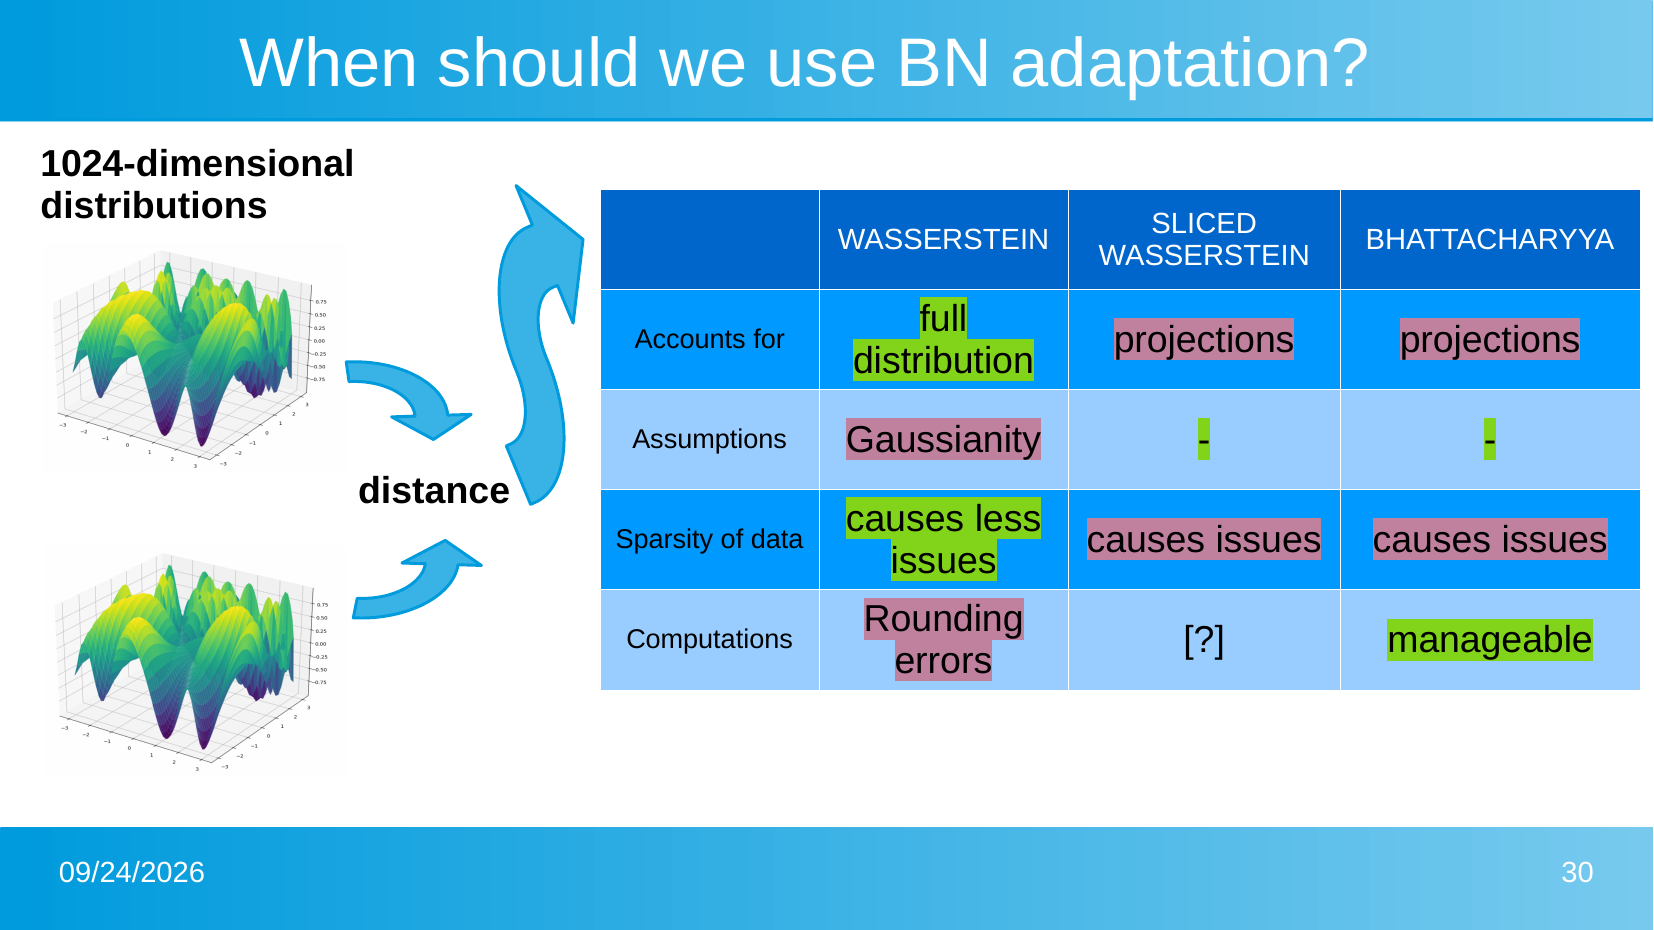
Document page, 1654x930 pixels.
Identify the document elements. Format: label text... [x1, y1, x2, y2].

picture [43, 243, 346, 472]
table_cell Rounding errors [820, 590, 1068, 690]
table_header [601, 190, 819, 289]
picture [45, 546, 347, 776]
text_box 1024-dimensional distributions [25, 134, 383, 234]
title When should we use BN adaptation? [37, 23, 1573, 102]
table_cell projections [1341, 290, 1640, 389]
text_box [353, 540, 482, 619]
text_box [346, 361, 472, 440]
table_cell Gaussianity [820, 390, 1068, 489]
table_cell manageable [1341, 590, 1640, 690]
text_box distance [343, 462, 526, 520]
table_cell causes issues [1069, 490, 1340, 589]
text_box [499, 185, 584, 505]
table_cell causes less issues [820, 490, 1068, 589]
table_header SLICED WASSERSTEIN [1069, 190, 1340, 289]
table_cell - [1069, 390, 1340, 489]
table_cell - [1341, 390, 1640, 489]
table_cell full distribution [820, 290, 1068, 389]
table_cell Assumptions [601, 390, 819, 489]
table_cell Computations [601, 590, 819, 690]
table_header BHATTACHARYYA [1341, 190, 1640, 289]
table_cell [?] [1069, 590, 1340, 690]
table_header WASSERSTEIN [820, 190, 1068, 289]
table_cell Sparsity of data [601, 490, 819, 589]
table_cell projections [1069, 290, 1340, 389]
table_cell Accounts for [601, 290, 819, 389]
table_cell causes issues [1341, 490, 1640, 589]
